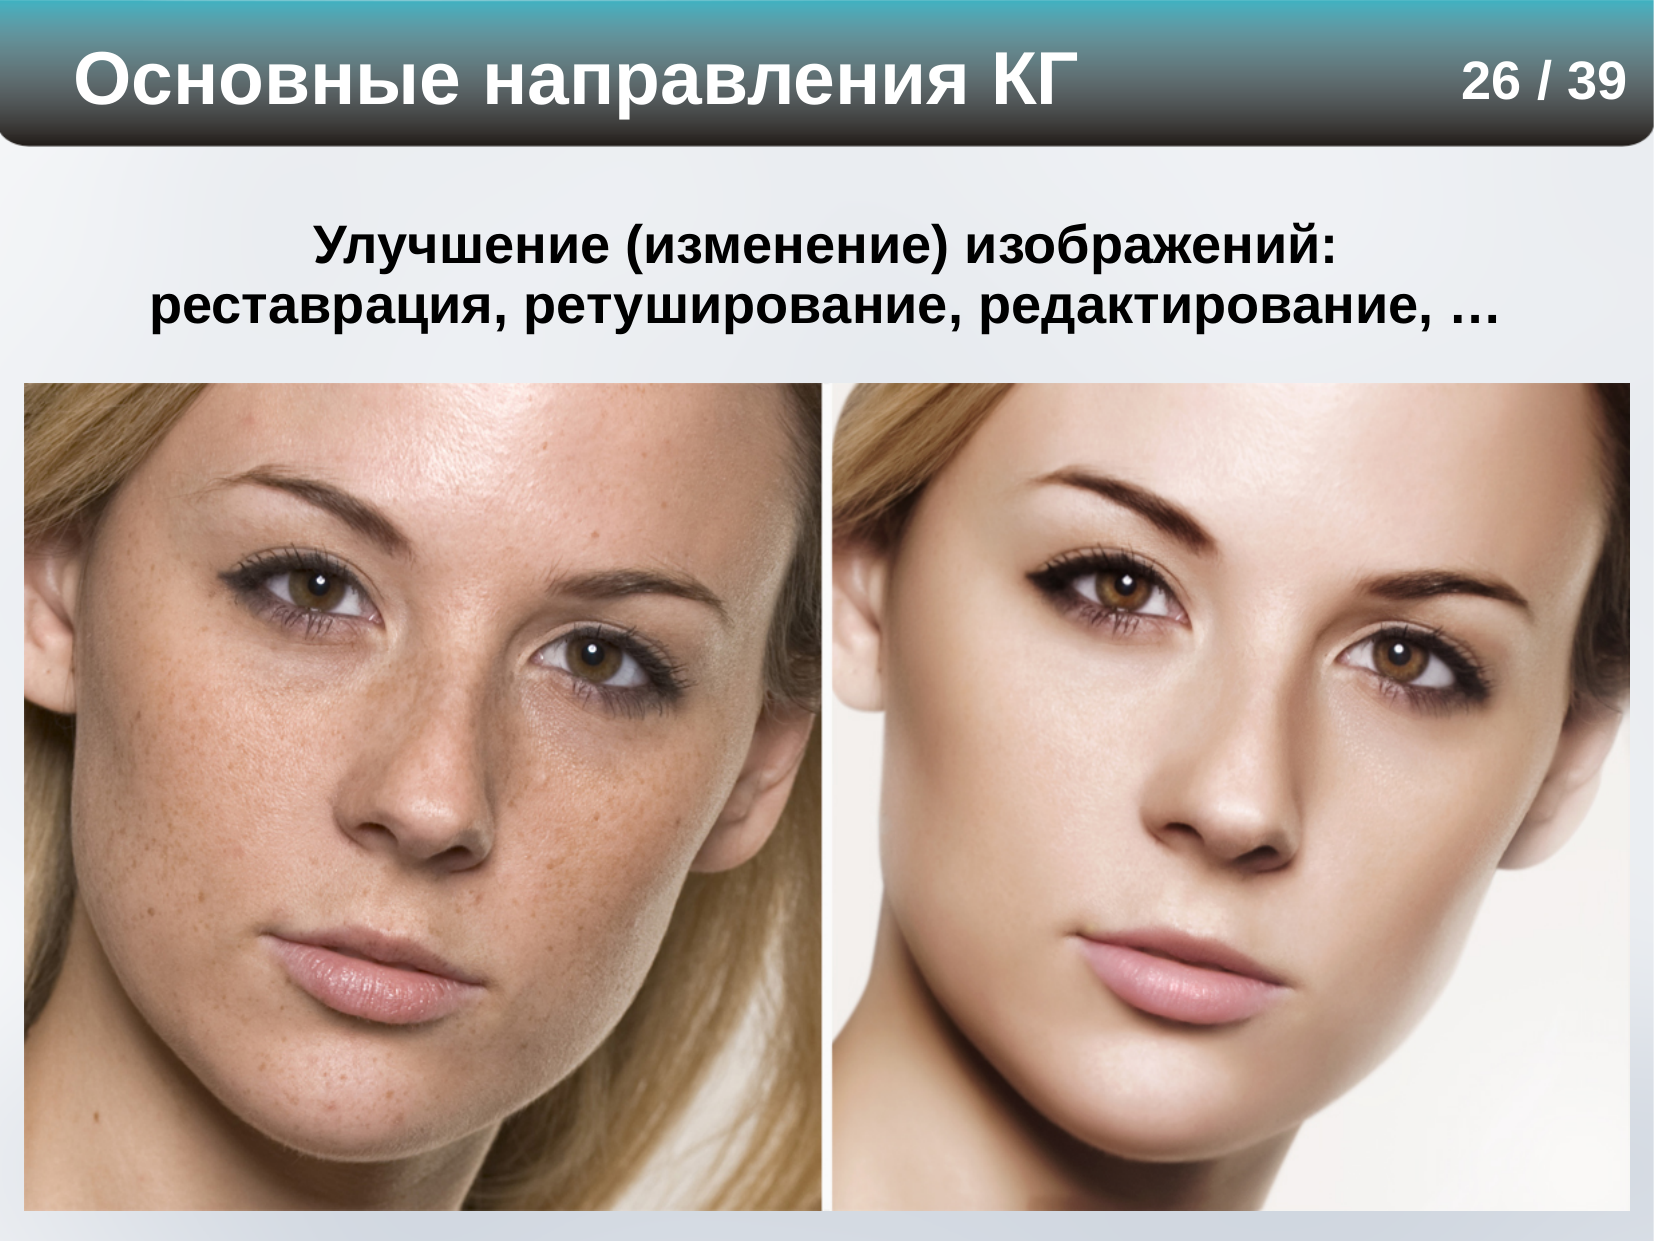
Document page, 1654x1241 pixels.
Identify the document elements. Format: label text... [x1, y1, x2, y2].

picture [0, 0, 1654, 1241]
text_box <number> / 39 [1446, 42, 1654, 179]
text_box Основные направления КГ [59, 29, 1329, 129]
text_box Улучшение (изменение) изображений: реставрация, ретуширование, редактирование, … [59, 206, 1595, 343]
